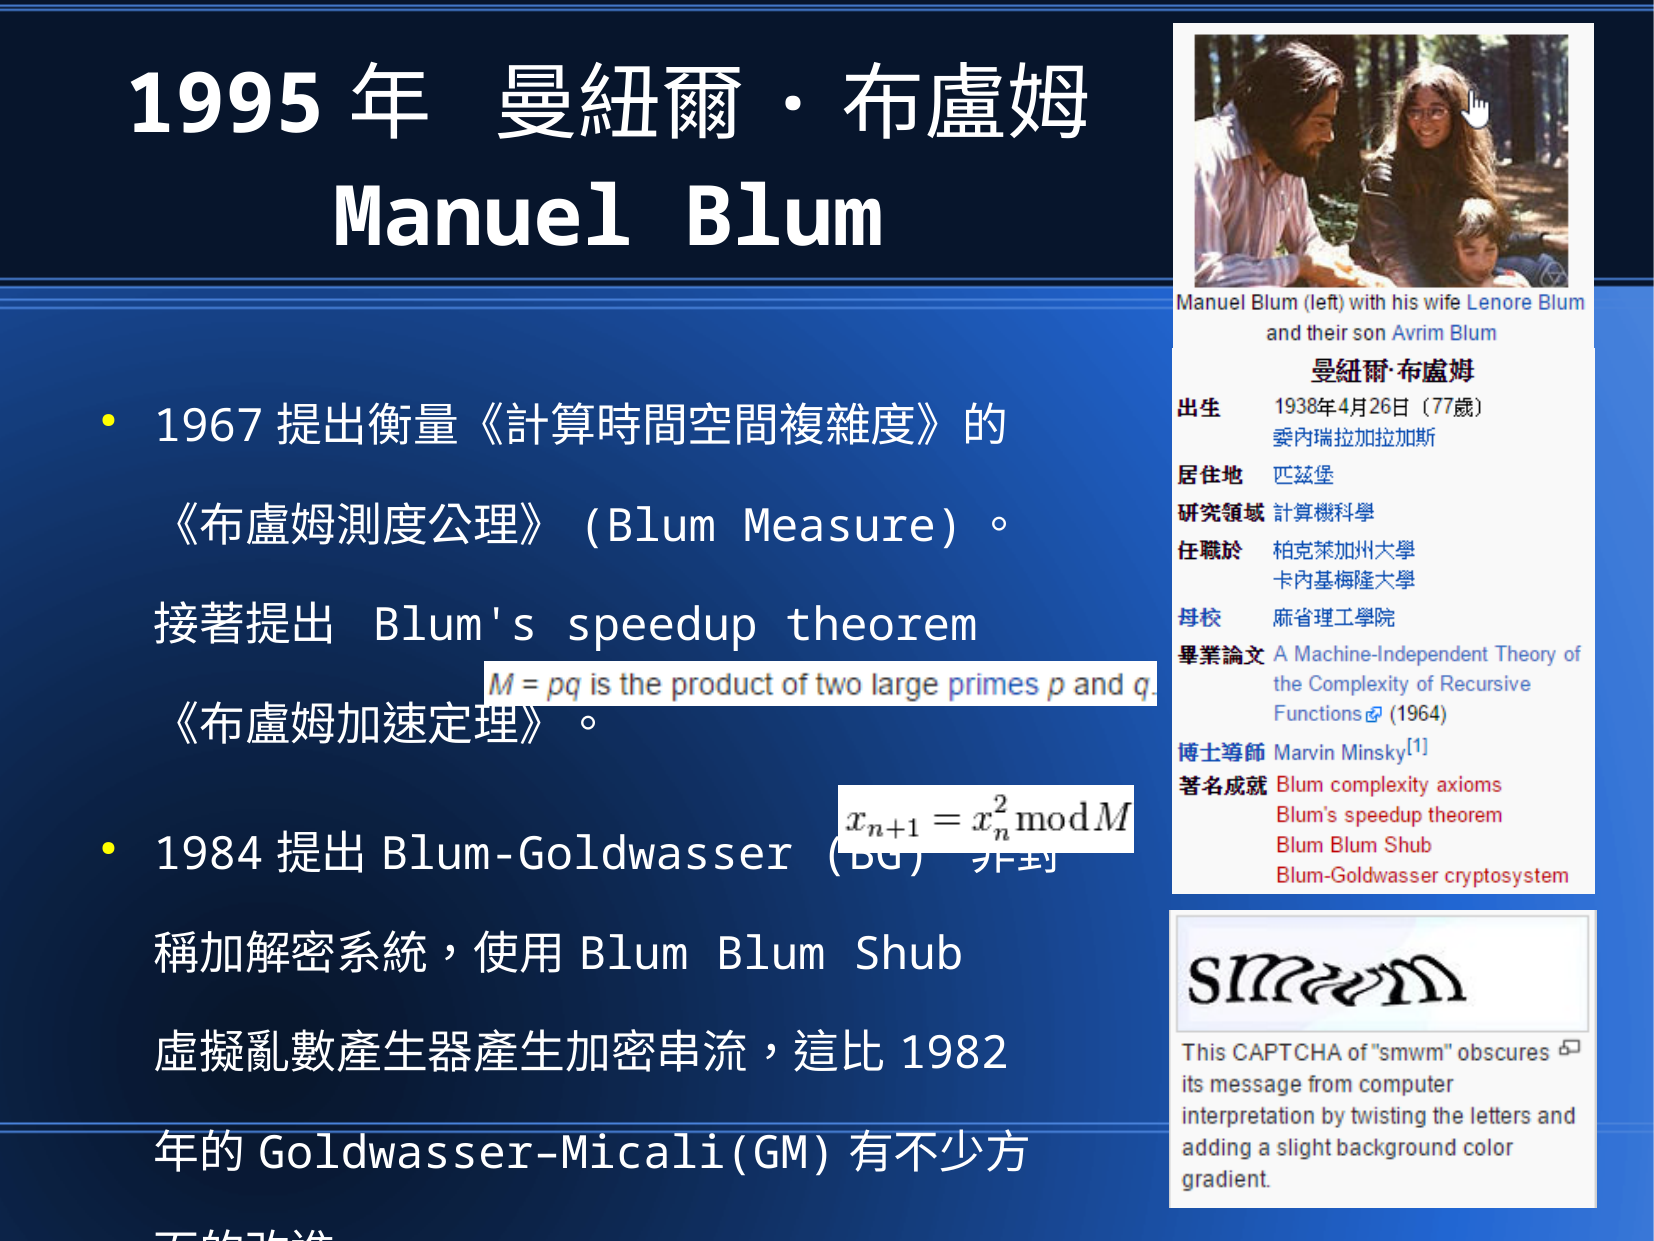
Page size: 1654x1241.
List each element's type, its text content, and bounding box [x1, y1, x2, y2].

title 1995年 曼紐爾·布盧姆 Manuel Blum [82, 2, 1134, 303]
picture [0, 0, 1654, 1241]
list 1967提出衡量《計算時間空間複雜度》的《布盧姆測度公理》(Blum Measure)。接著提出 Blum's speedup theorem《布盧姆加速定理》。 1984提出Blum-Goldwasser (BG) 非對稱加解密系統，使用Blum Blum Shub 虛擬亂數產生器產生加密串流，這比1982年的Goldwasser–Micali(GM)有不少方面的改進。 [82, 355, 1063, 1170]
